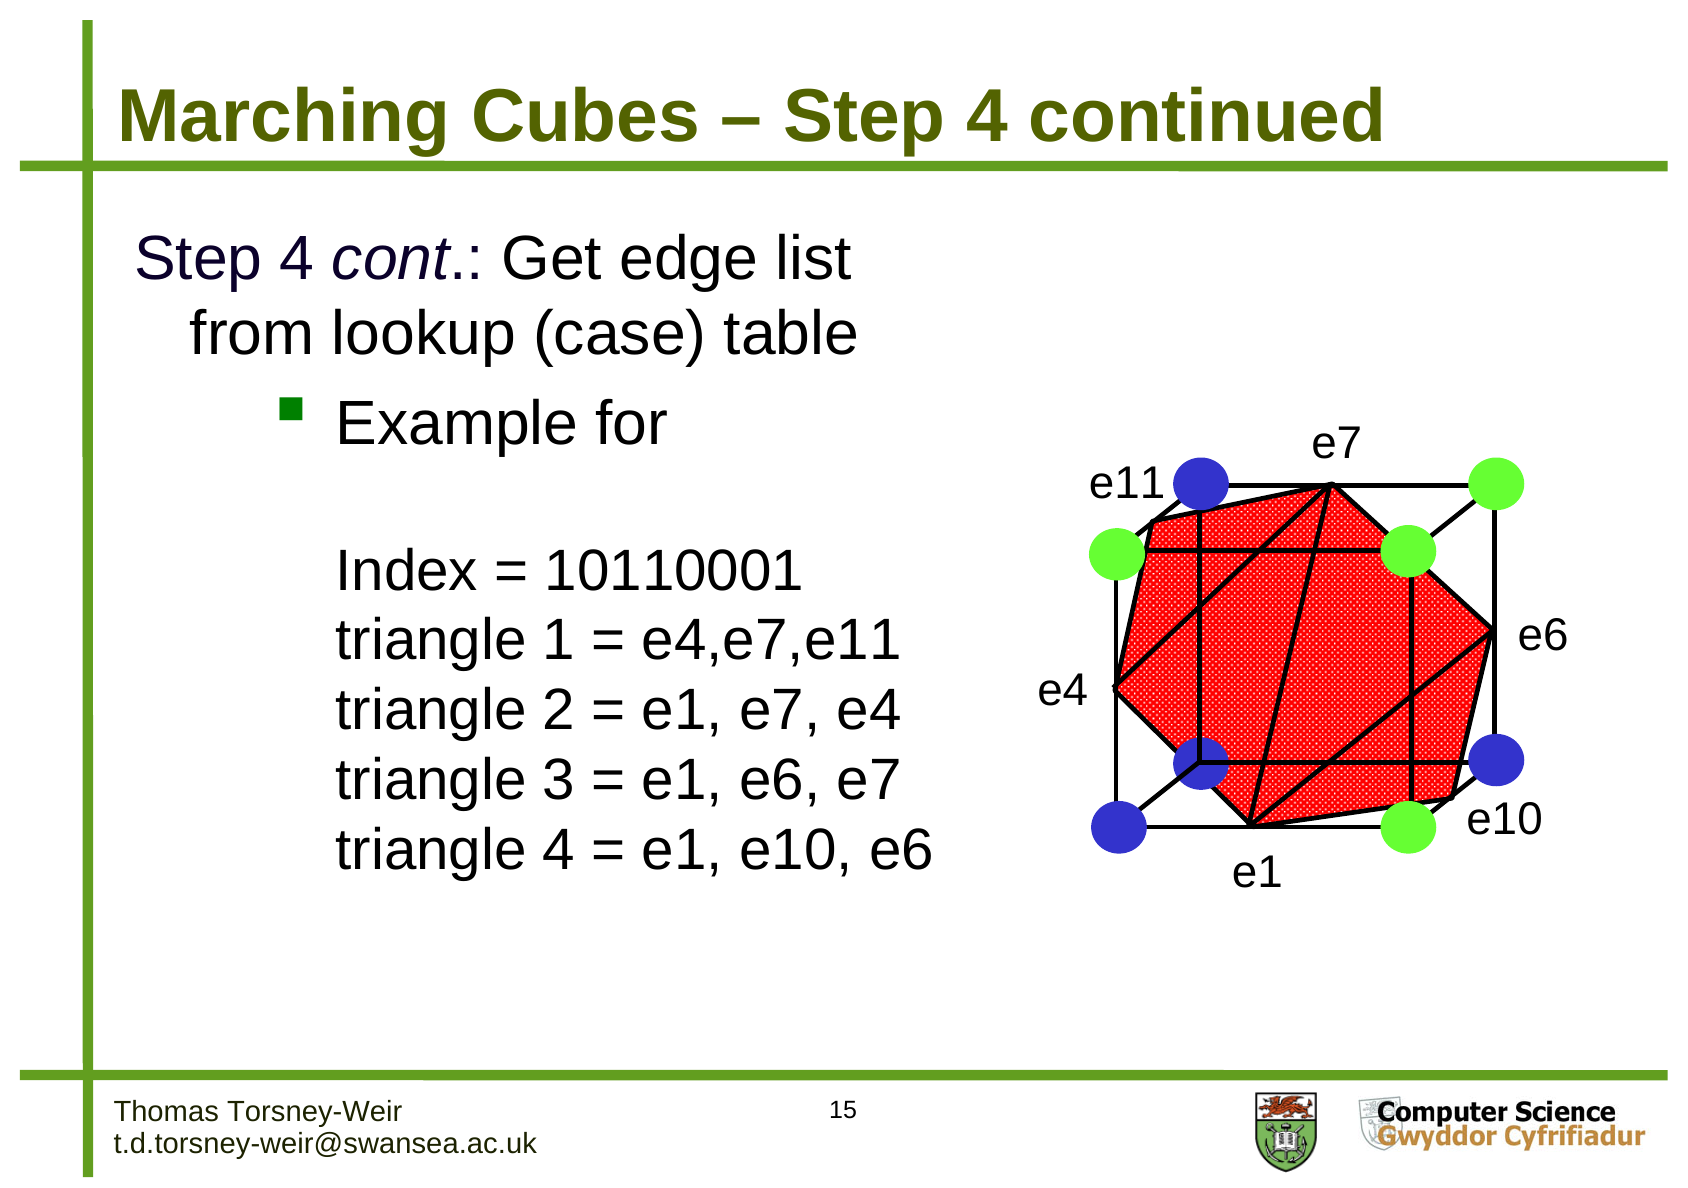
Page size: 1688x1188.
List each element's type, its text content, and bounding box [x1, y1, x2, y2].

picture [1274, 1092, 1654, 1173]
text_box [1337, 702, 1409, 760]
text_box e11 [1072, 444, 1182, 516]
text_box [1182, 457, 1321, 548]
text_box [1088, 528, 1197, 678]
text_box [1256, 765, 1460, 854]
text_box e10 [1449, 781, 1560, 853]
text_box [1253, 765, 1320, 819]
text_box [1267, 488, 1491, 760]
text_box [1202, 553, 1252, 600]
text_box e4 [1020, 651, 1105, 723]
text_box e7 [1294, 404, 1379, 477]
text_box [1414, 636, 1491, 760]
text_box [1180, 765, 1260, 821]
text_box [1267, 493, 1325, 548]
title Marching Cubes – Step 4 continued [101, 29, 1666, 166]
text_box [1202, 553, 1311, 760]
text_box [1468, 733, 1525, 781]
text_box [1468, 457, 1525, 511]
text_box <number> [412, 1089, 1274, 1188]
text_box [1118, 614, 1197, 776]
text_box e6 [1501, 596, 1586, 668]
text_box [1091, 800, 1147, 854]
text_box e1 [1215, 833, 1300, 906]
text_box [1146, 511, 1197, 548]
list Step 4 cont.: Get edge list from lookup (case) table Example for Index = 10110001 triangle 1 = e4,e7,e11 triangle 2 = e1, e7, e4 triangle 3 = e1, e6, e7 triangle 4 = e1, e10, e6 [117, 209, 1010, 1060]
